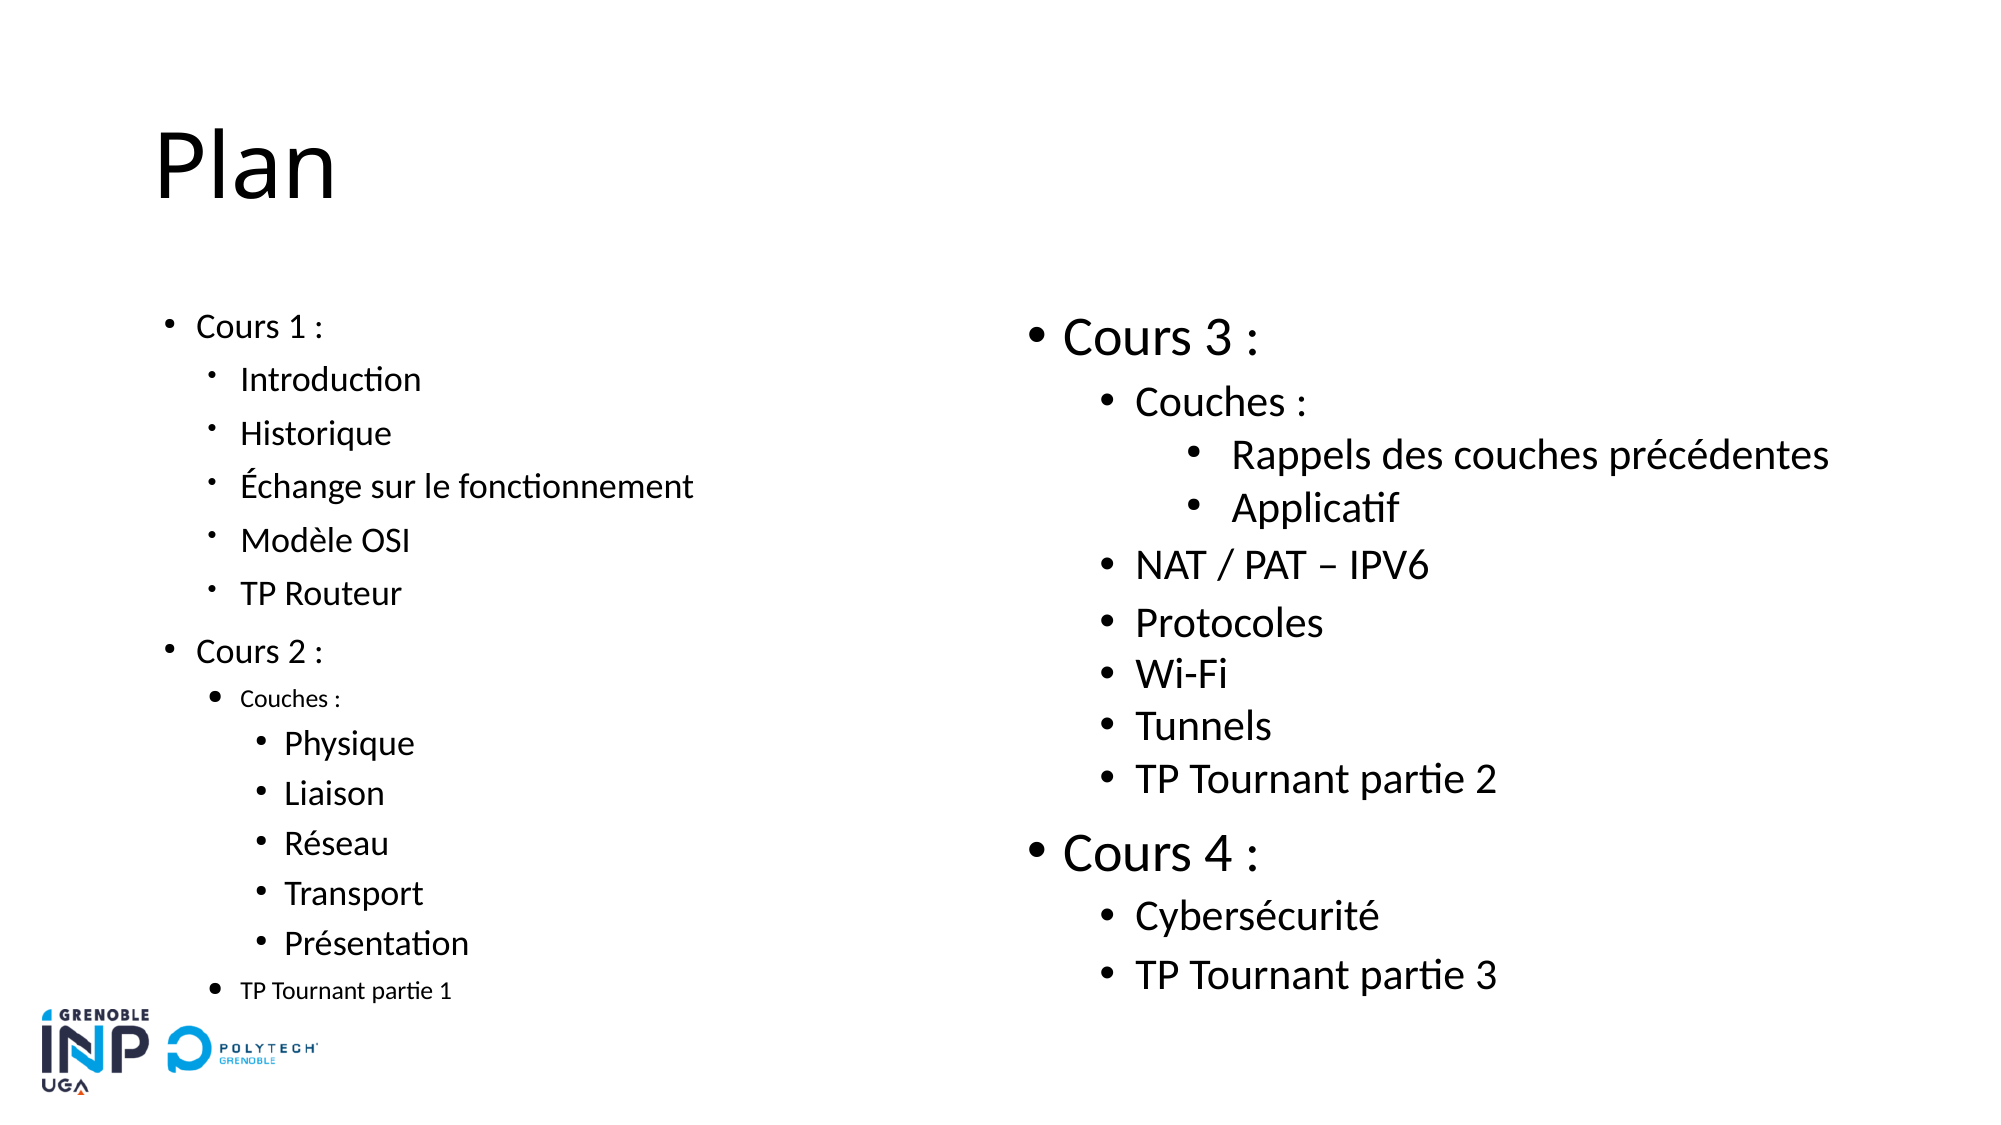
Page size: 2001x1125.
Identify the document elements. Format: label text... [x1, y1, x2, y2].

picture [42, 1009, 318, 1095]
title Plan [137, 59, 1863, 278]
list Cours 1 : Introduction Historique Échange sur le fonctionnement Modèle OSI TP Routeur Cours 2 : Couches : Physique Liaison Réseau Transport Présentation TP Tournant partie 1 [137, 299, 1012, 1014]
text_box Cours 3 : Couches : Rappels des couches précédentes Applicatif NAT / PAT – IPV6 Protocoles Wi-Fi Tunnels TP Tournant partie 2 Cours 4 : Cybersécurité TP Tournant partie 3 [1012, 299, 1919, 1014]
